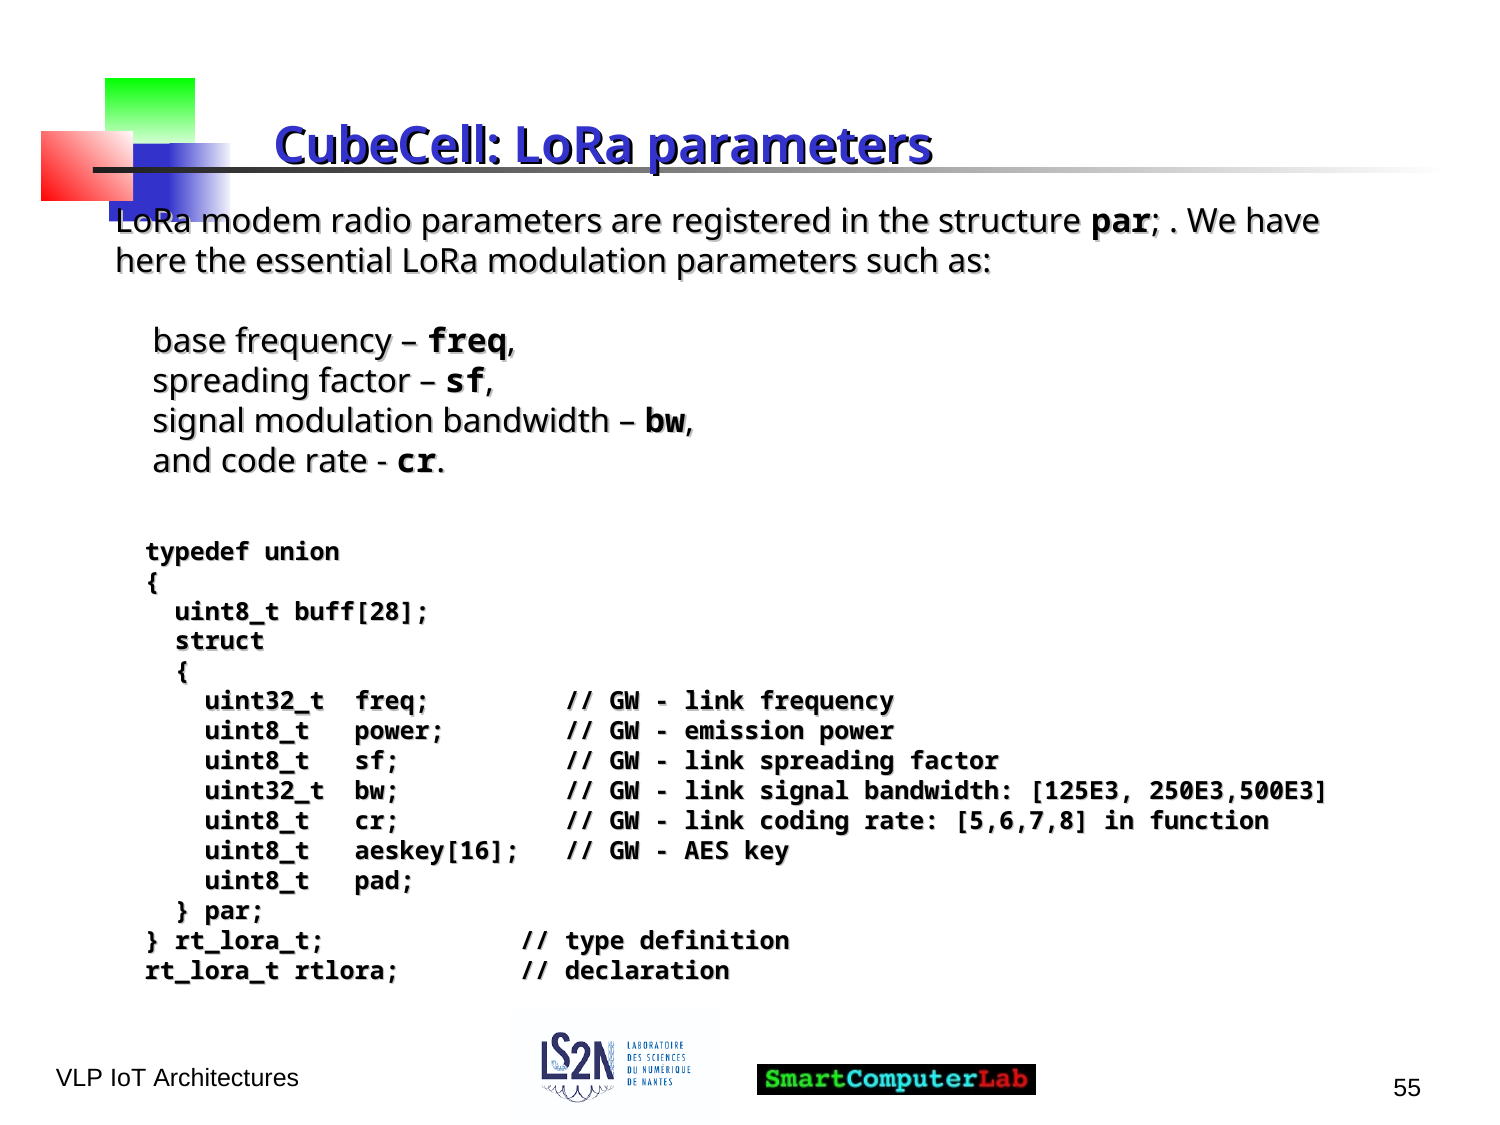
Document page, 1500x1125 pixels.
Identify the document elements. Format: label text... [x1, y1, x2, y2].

text_box typedef union { uint8_t buff[28]; struct { uint32_t freq; // GW - link frequency uint8_t power; // GW - emission power uint8_t sf; // GW - link spreading factor uint32_t bw; // GW - link signal bandwidth: [125E3, 250E3,500E3] uint8_t cr; // GW - link coding rate: [5,6,7,8] in function uint8_t aeskey[16]; // GW - AES key uint8_t pad; } par; } rt_lora_t; // type definition rt_lora_t rtlora; // declaration [130, 497, 1421, 1008]
picture [510, 1009, 721, 1125]
title CubeCell: LoRa parameters [110, 104, 1096, 180]
picture [757, 1064, 1036, 1095]
text_box LoRa modem radio parameters are registered in the structure par; . We have here the essential LoRa modulation parameters such as: base frequency – freq, spreading factor – sf, signal modulation bandwidth – bw, and code rate - cr. [100, 191, 1381, 517]
